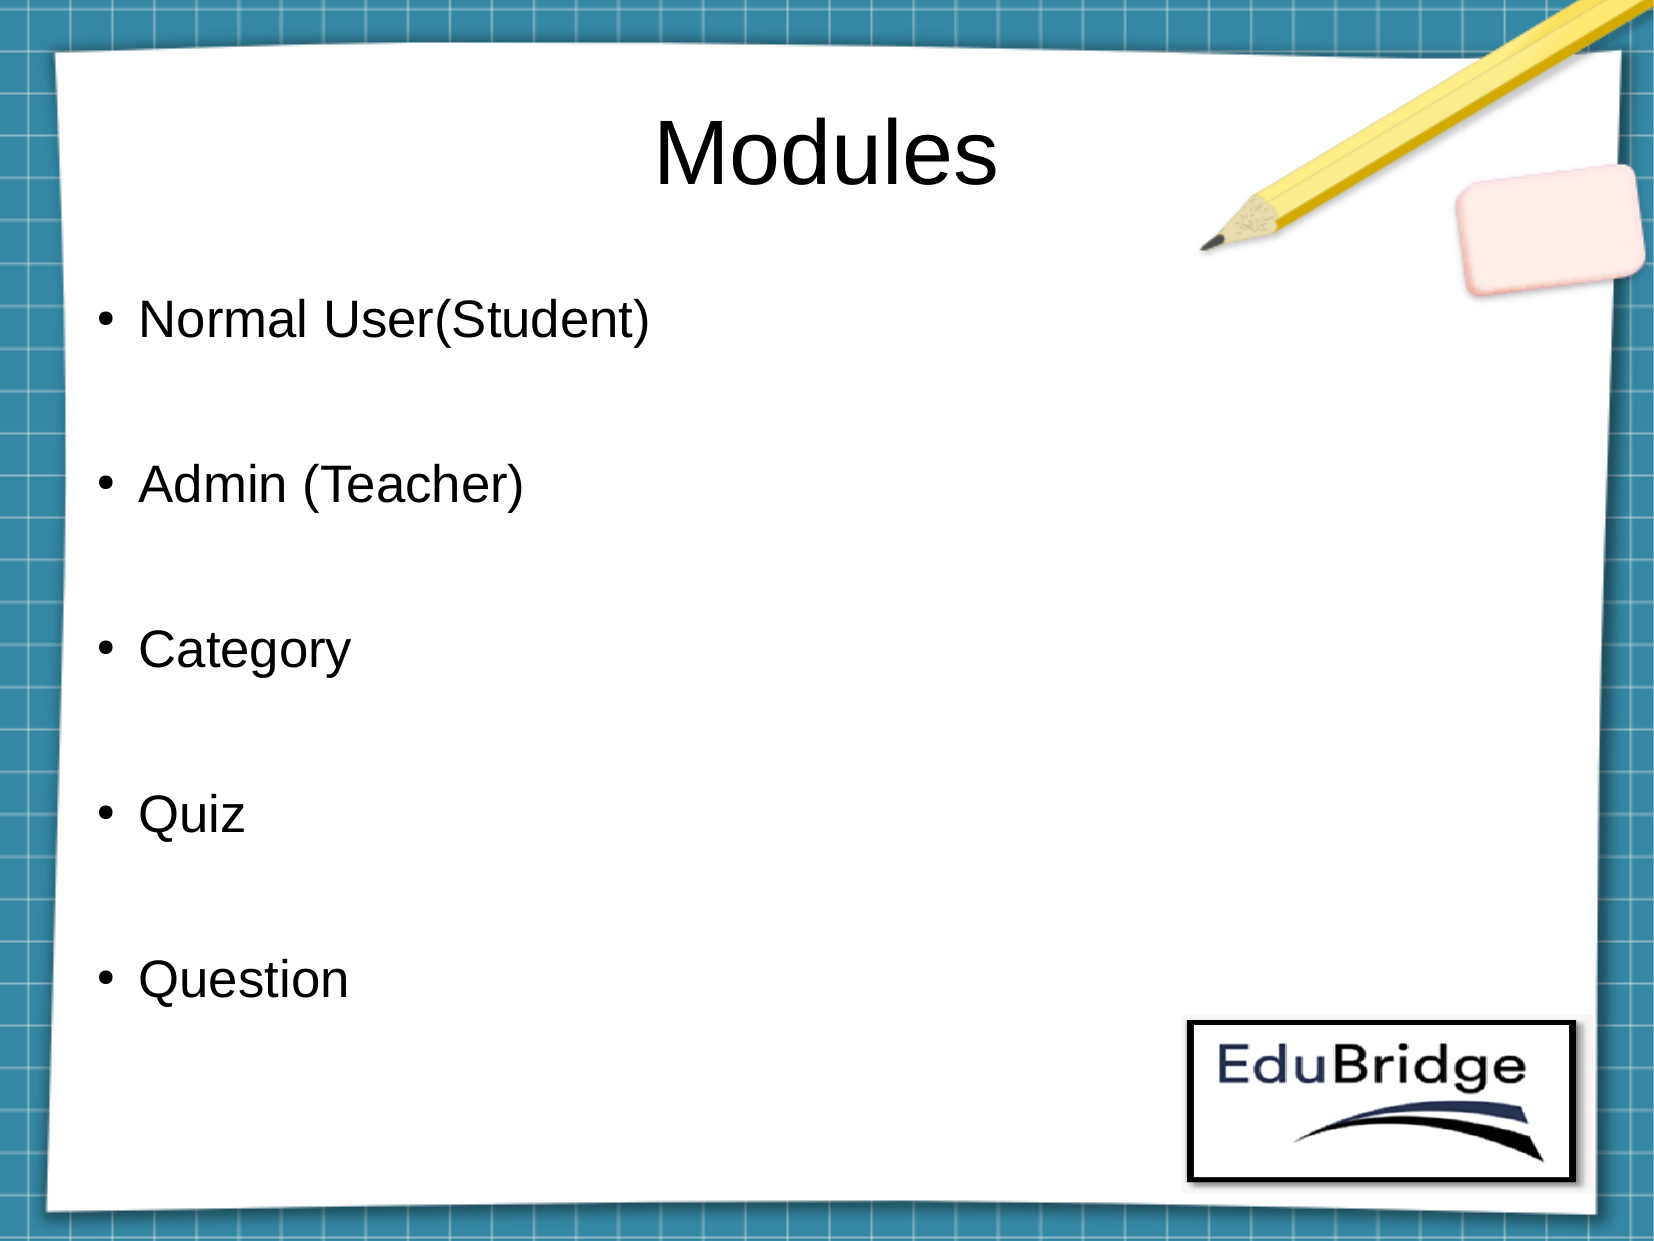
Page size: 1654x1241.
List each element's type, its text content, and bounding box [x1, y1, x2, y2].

picture [0, 0, 1654, 1241]
title Modules [82, 49, 1571, 257]
list Normal User(Student) Admin (Teacher) Category Quiz Question [82, 290, 1571, 1010]
